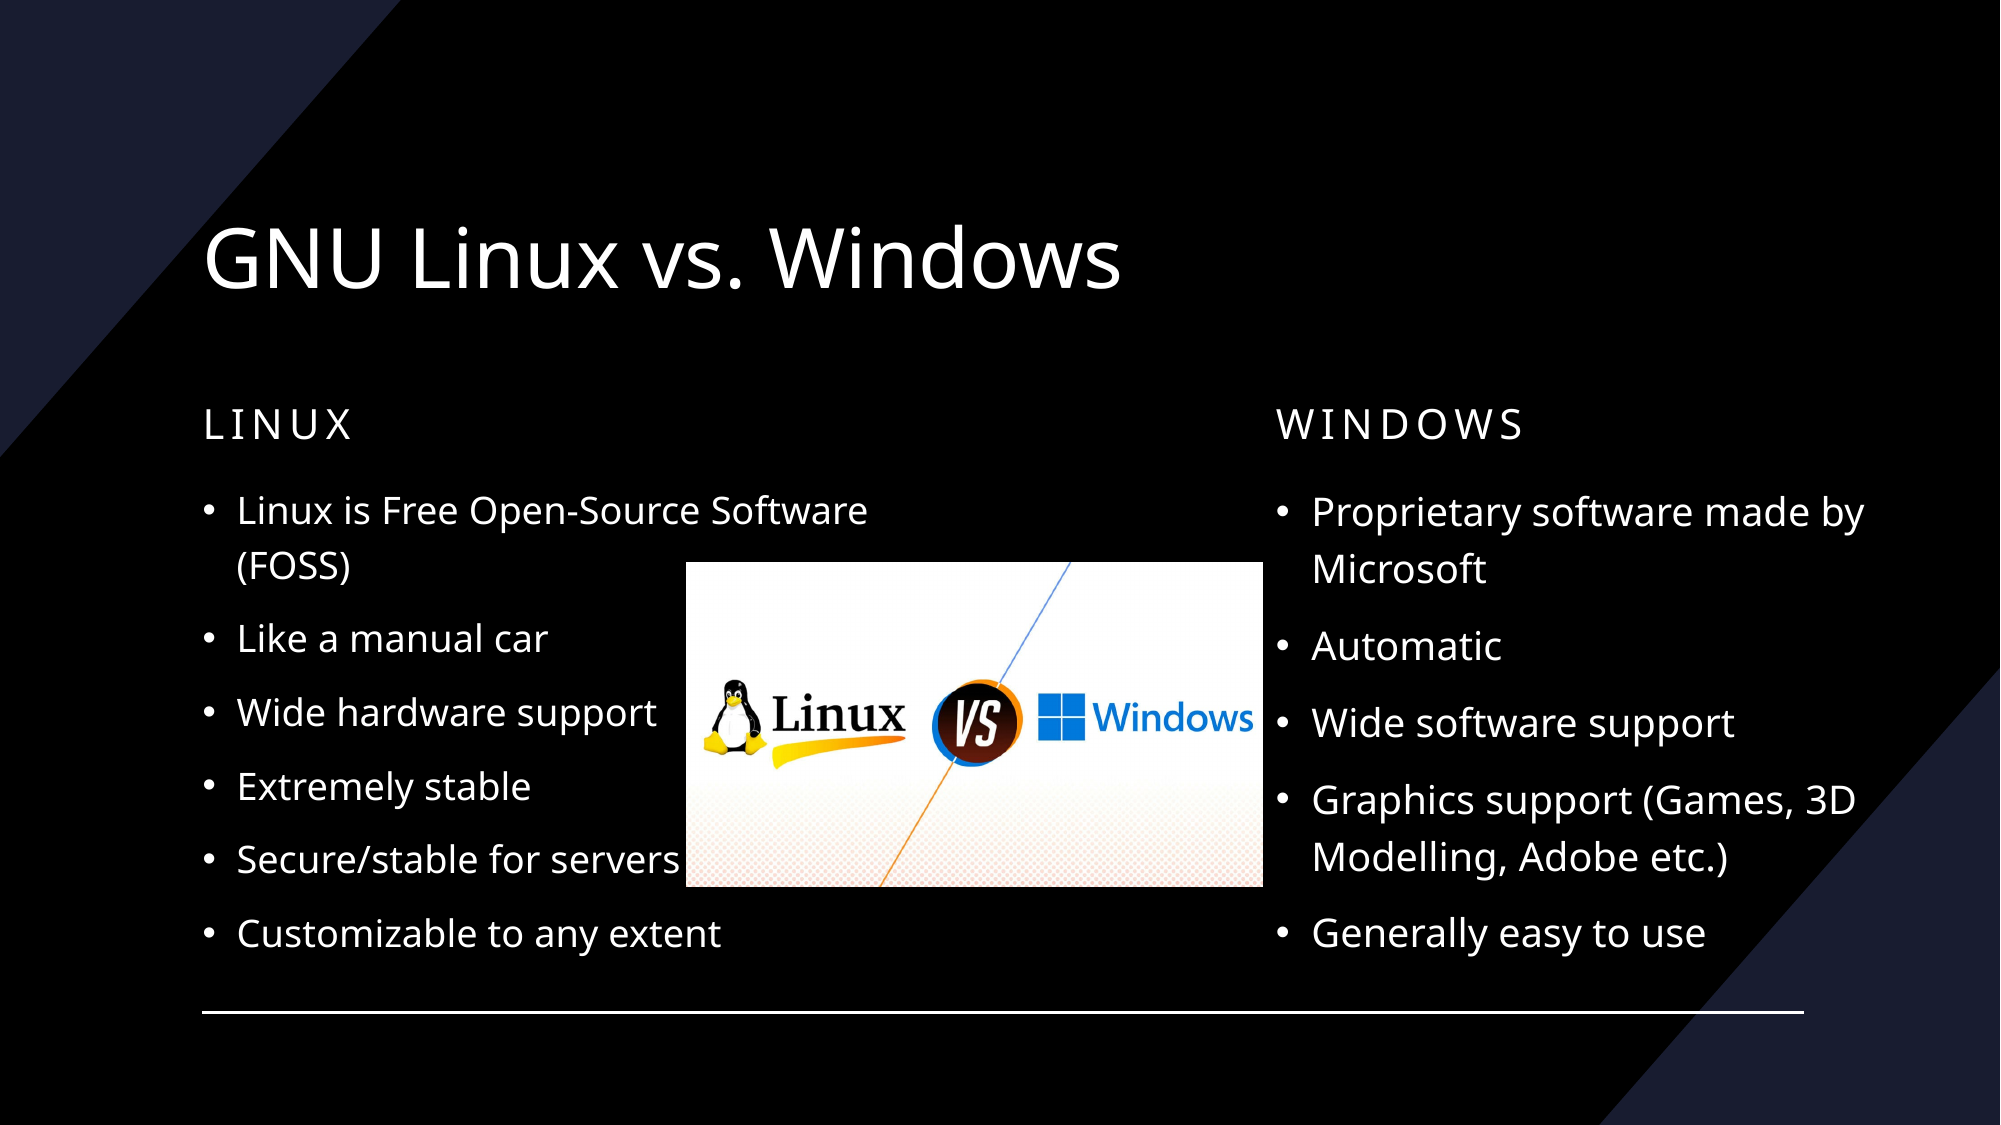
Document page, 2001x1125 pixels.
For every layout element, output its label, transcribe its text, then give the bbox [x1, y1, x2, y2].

list Proprietary software made by Microsoft Automatic Wide software support Graphics support (Games, 3D Modelling, Adobe etc.) Generally easy to use [1260, 469, 1944, 967]
list Windows [1260, 339, 1944, 456]
list Linux [187, 339, 975, 456]
title GNU Linux vs. Windows [187, 185, 1813, 325]
list Linux is Free Open-Source Software (FOSS) Like a manual car Wide hardware support Extremely stable Secure/stable for servers Customizable to any extent [187, 469, 975, 967]
picture [686, 562, 1263, 887]
